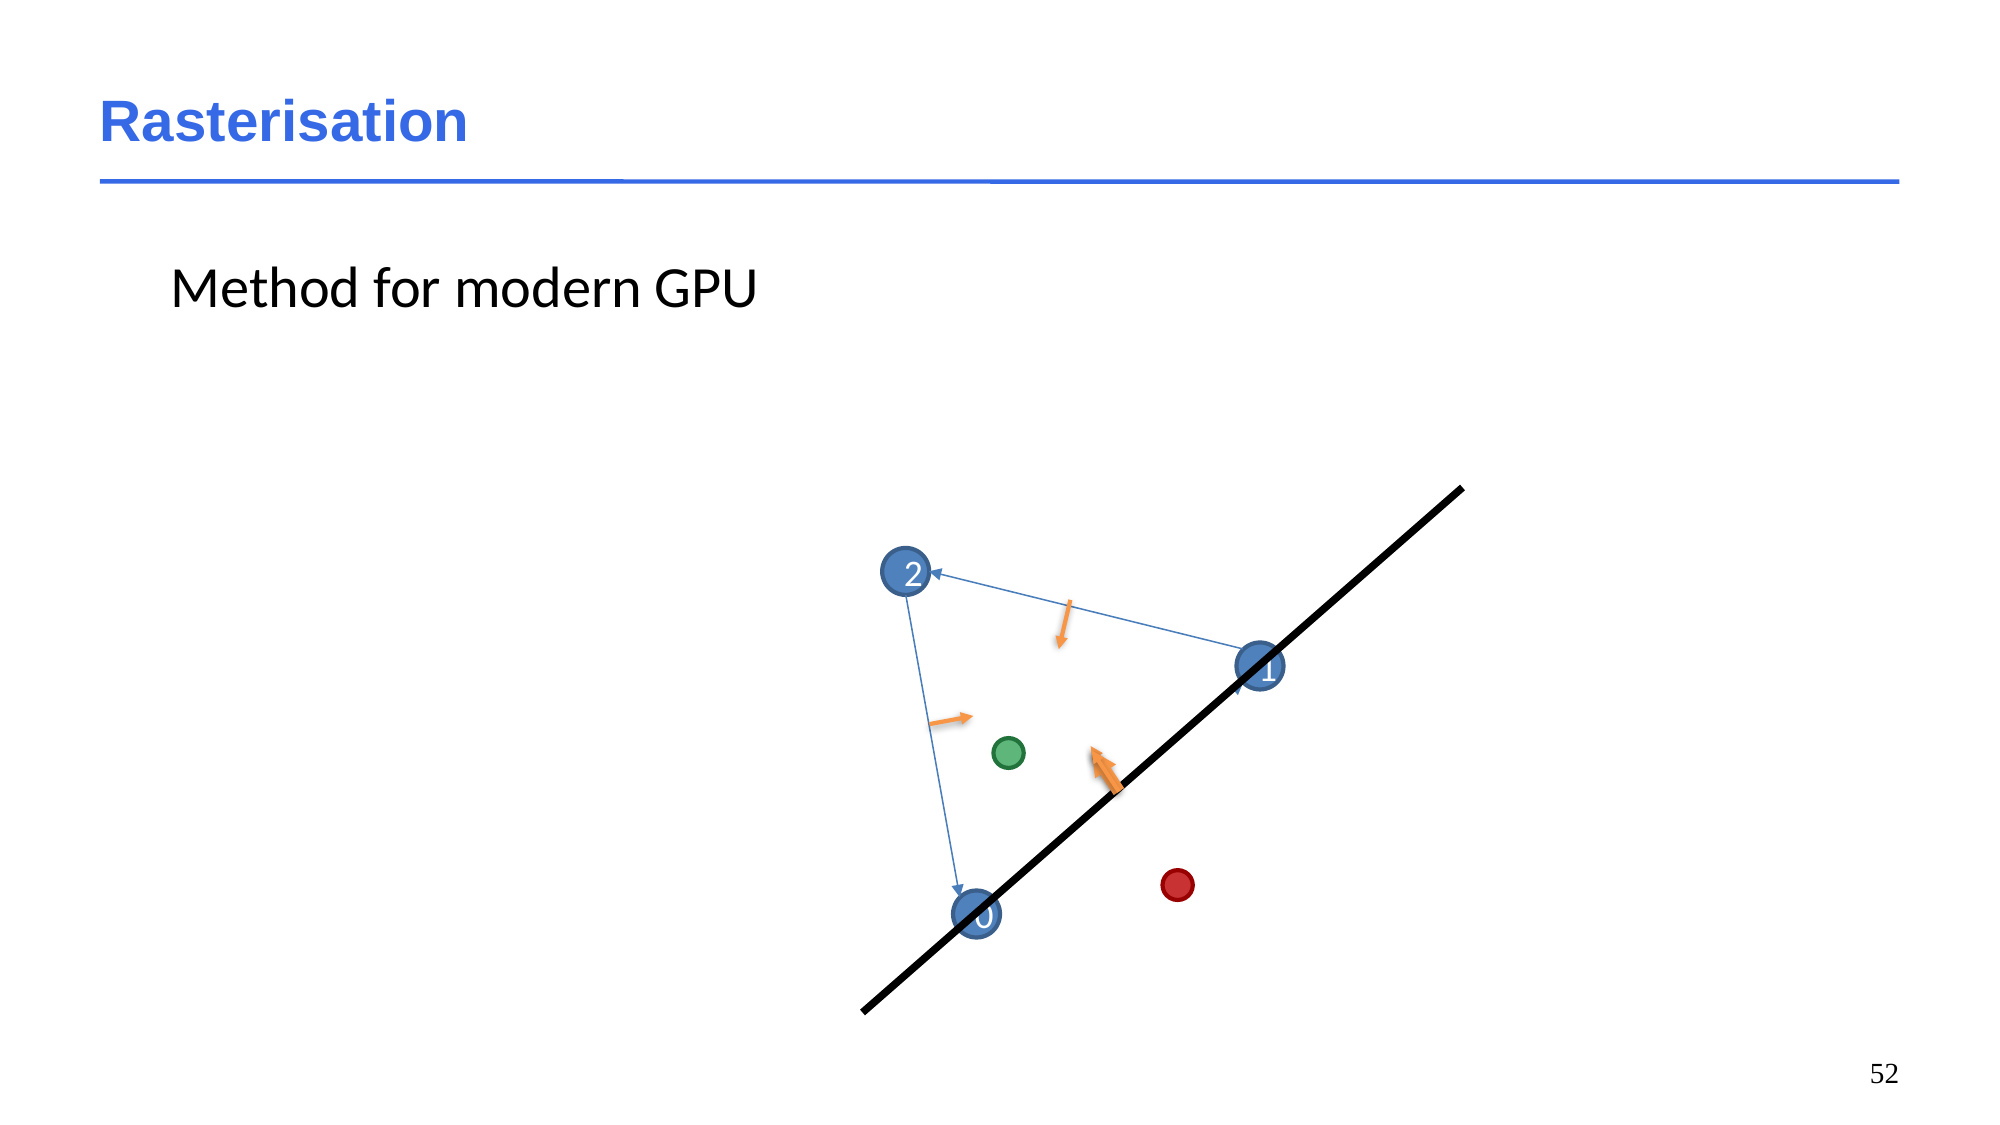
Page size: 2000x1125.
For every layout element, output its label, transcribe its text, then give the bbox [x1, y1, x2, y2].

text_box 0 [961, 901, 1001, 938]
text_box [993, 738, 1024, 768]
text_box 1 [1244, 653, 1284, 690]
list Method for modern GPU [907, 574, 1241, 895]
text_box 0 [978, 909, 989, 926]
text_box [1162, 870, 1193, 901]
title Rasterisation [99, 27, 1900, 215]
text_box 0 [953, 890, 991, 925]
text_box 1 [1236, 642, 1274, 677]
text_box 2 [882, 547, 930, 595]
list Method for modern GPU [100, 263, 1900, 976]
